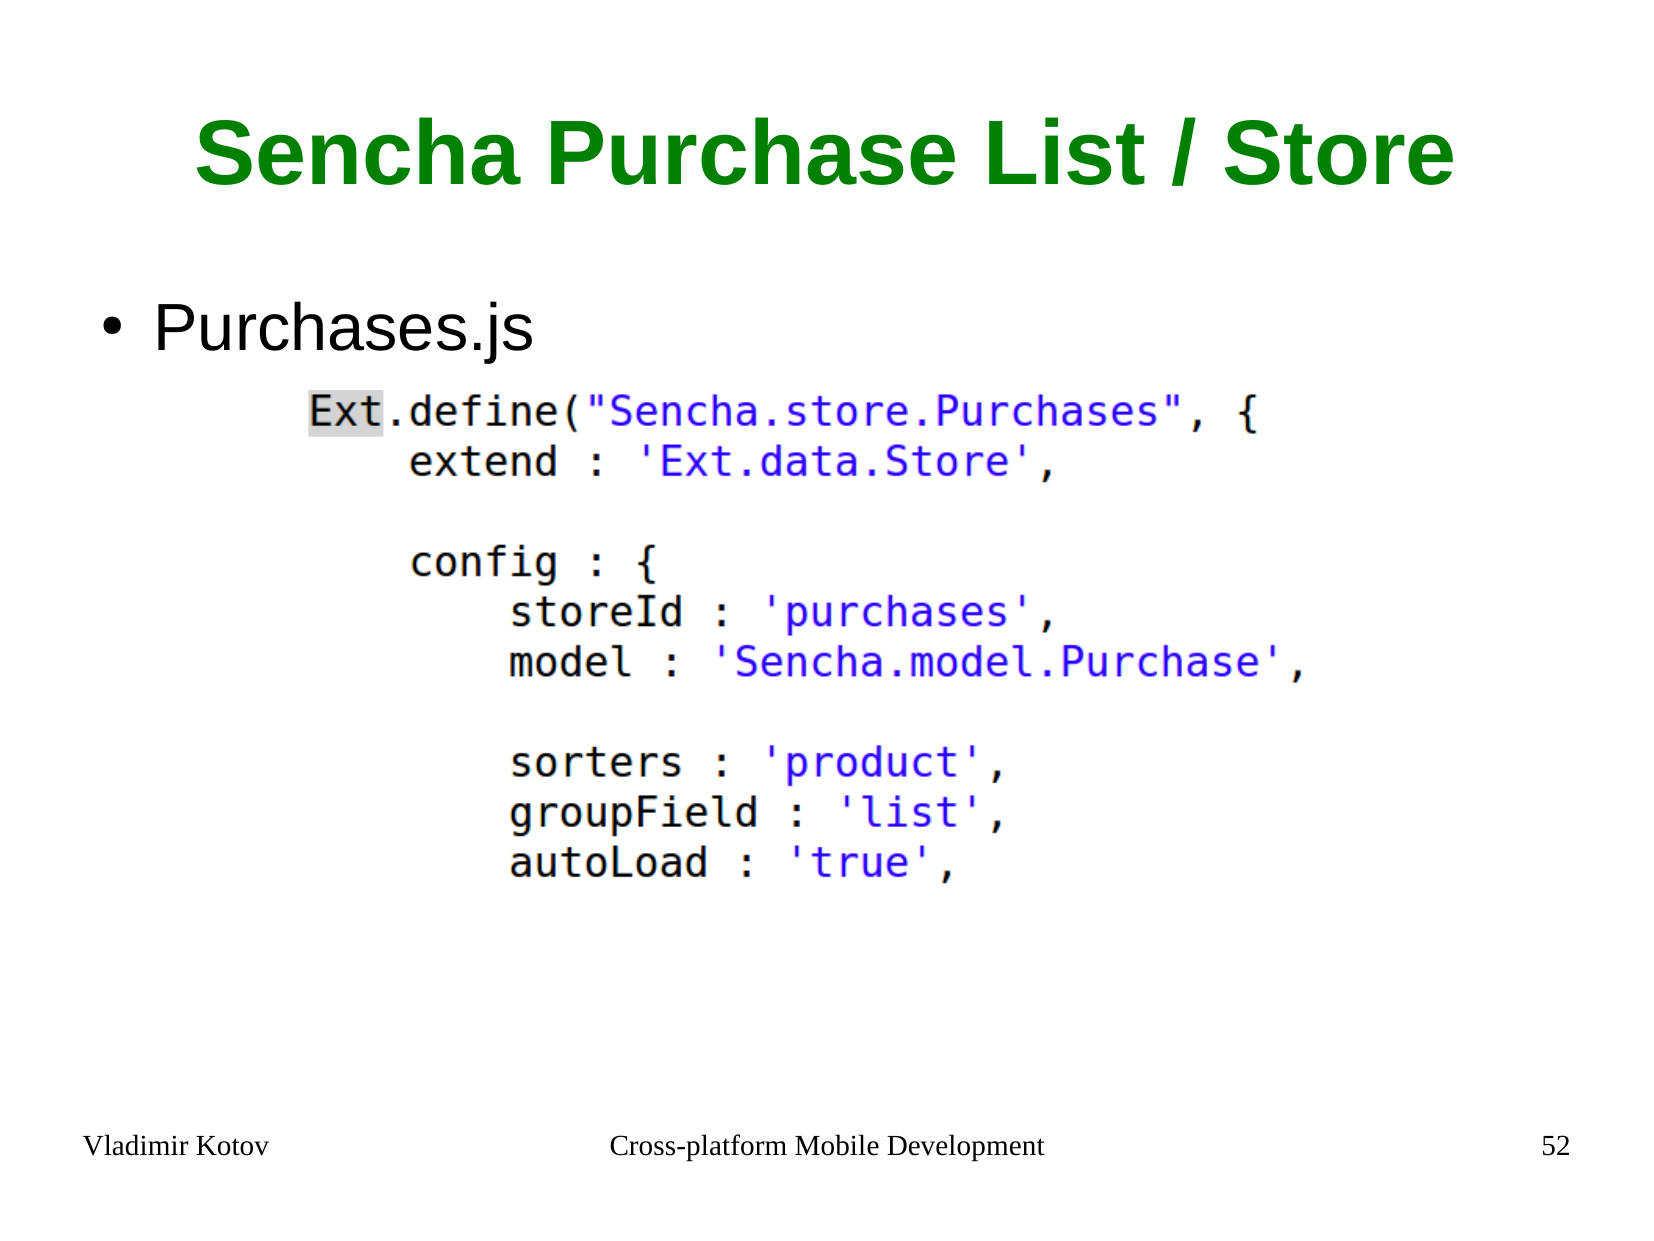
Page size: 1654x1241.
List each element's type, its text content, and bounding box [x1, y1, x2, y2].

list Purchases.js [82, 290, 1571, 1109]
title Sencha Purchase List / Store [82, 49, 1571, 257]
